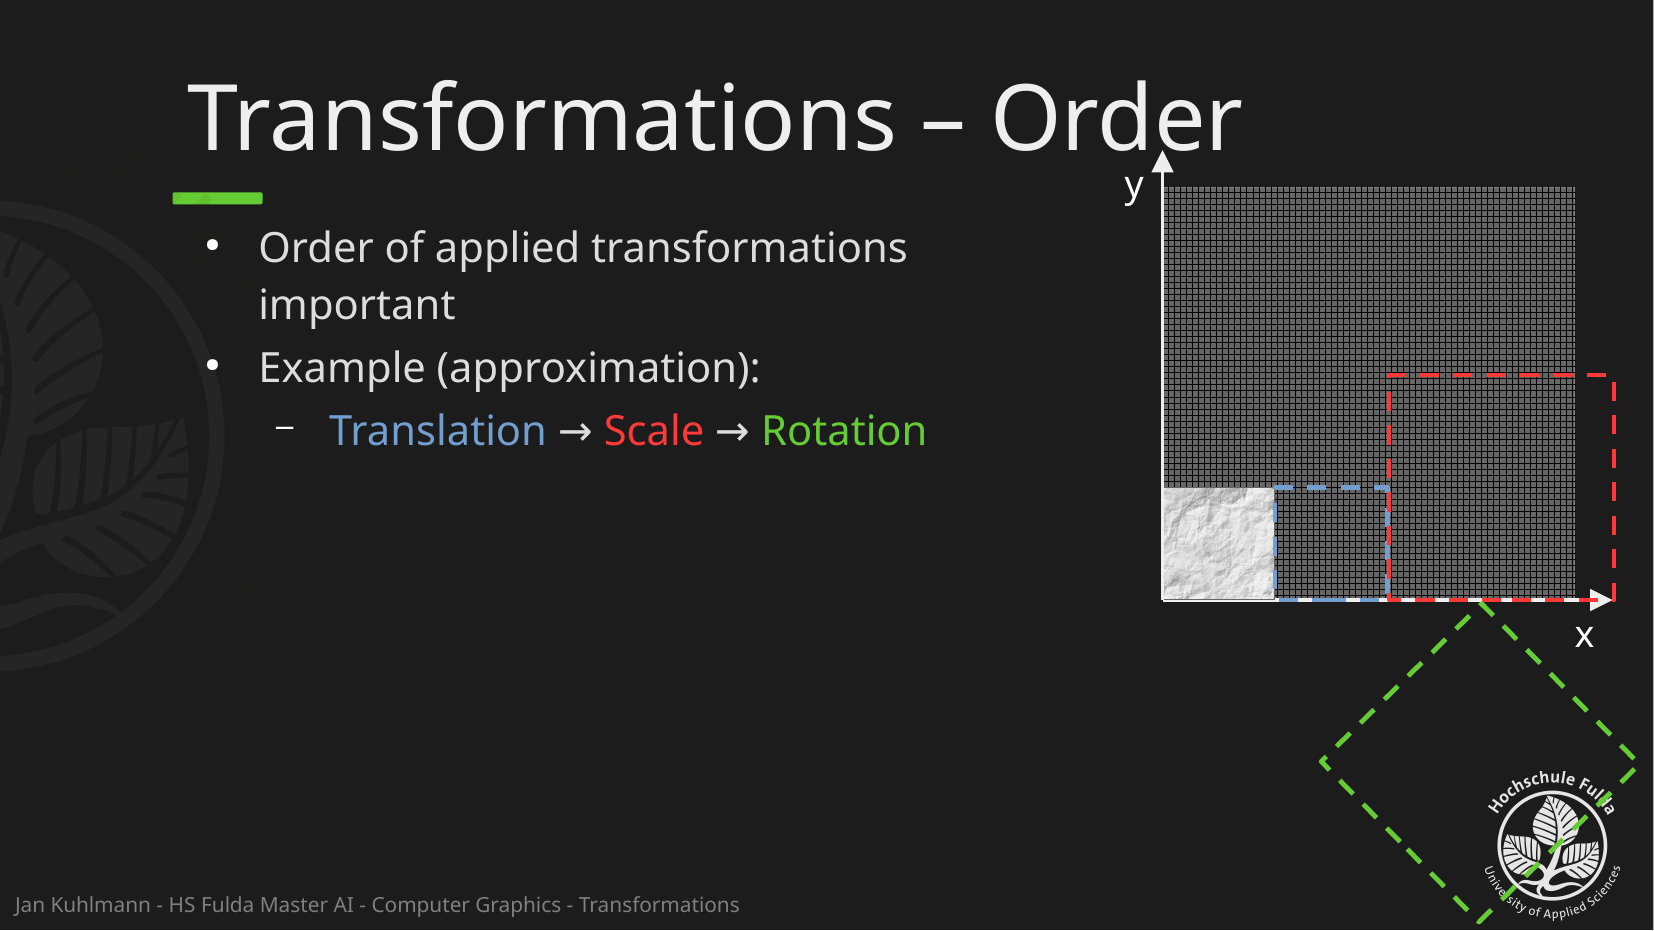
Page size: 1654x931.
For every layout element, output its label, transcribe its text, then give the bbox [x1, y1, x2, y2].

text_box [1164, 186, 1577, 600]
text_box y [1109, 150, 1162, 217]
text_box x [1559, 600, 1613, 667]
picture [1485, 771, 1620, 921]
list Order of applied transformations important Example (approximation): Translation → Scale → Rotation [187, 217, 1088, 758]
title Transformations – Order [187, 37, 1571, 193]
